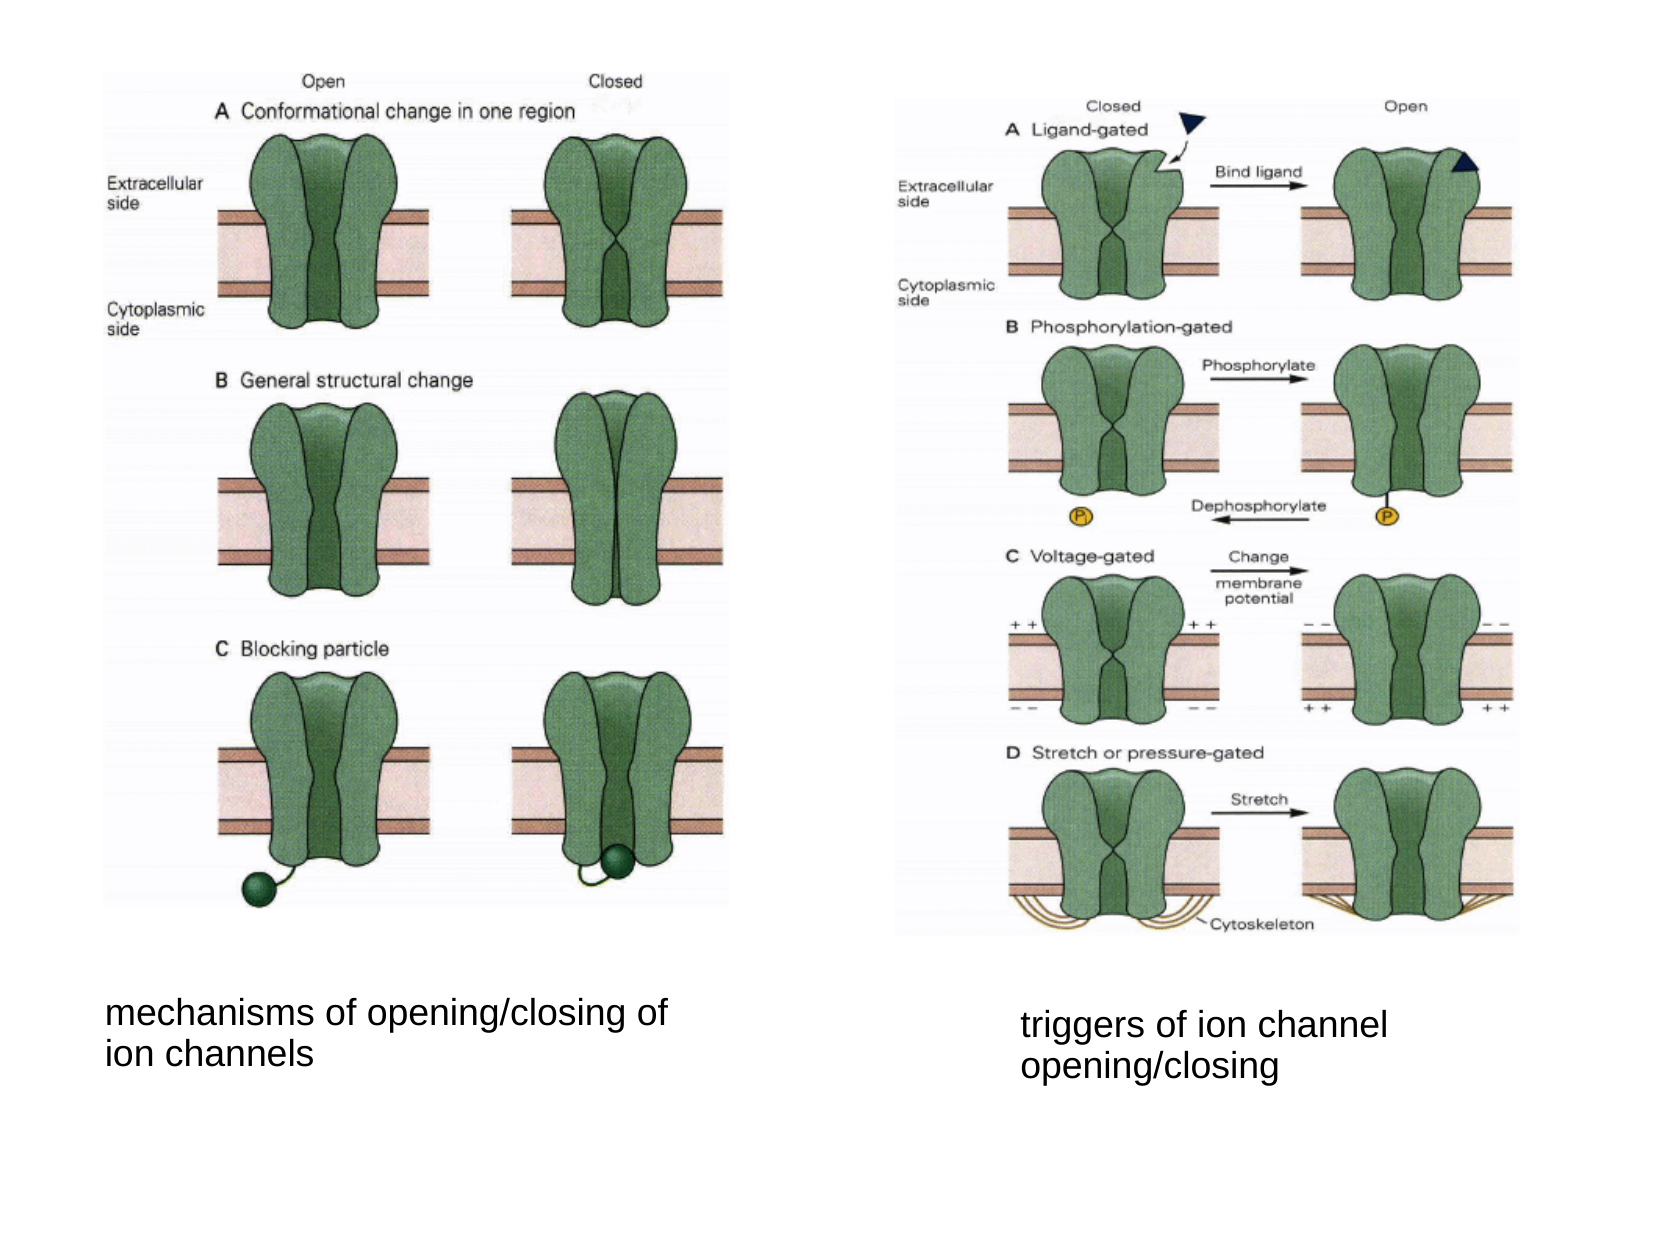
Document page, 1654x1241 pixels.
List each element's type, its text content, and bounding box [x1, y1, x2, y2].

picture [876, 80, 1548, 953]
text_box mechanisms of opening/closing of ion channels [90, 983, 720, 1083]
picture [63, 57, 803, 924]
text_box triggers of ion channel opening/closing [1005, 995, 1551, 1095]
